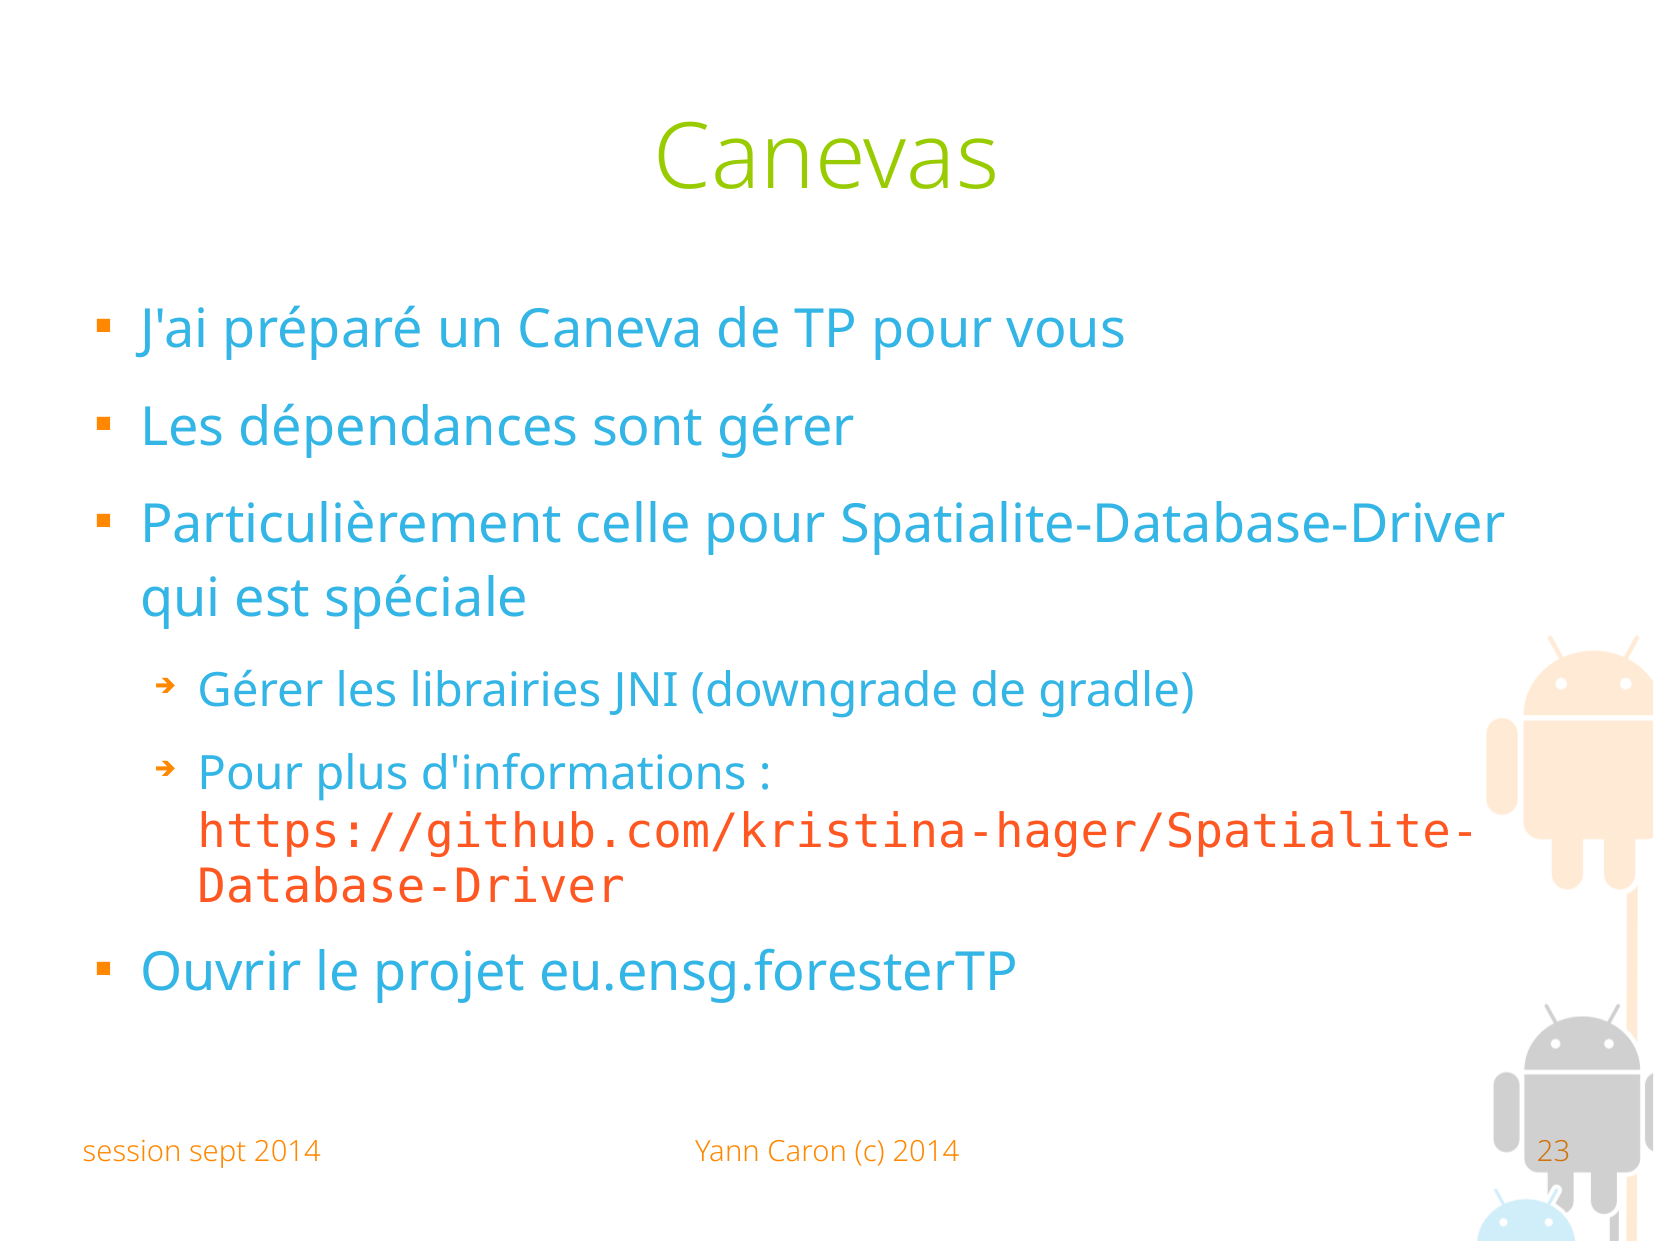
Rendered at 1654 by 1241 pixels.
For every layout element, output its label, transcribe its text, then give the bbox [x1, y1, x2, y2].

list J'ai préparé un Caneva de TP pour vous Les dépendances sont gérer Particulièrement celle pour Spatialite-Database-Driver qui est spéciale Gérer les librairies JNI (downgrade de gradle) Pour plus d'informations : https://github.com/kristina-hager/Spatialite-Database-Driver Ouvrir le projet eu.ensg.foresterTP [82, 290, 1571, 1010]
picture [240, 423, 1654, 1241]
title Canevas [82, 49, 1571, 257]
